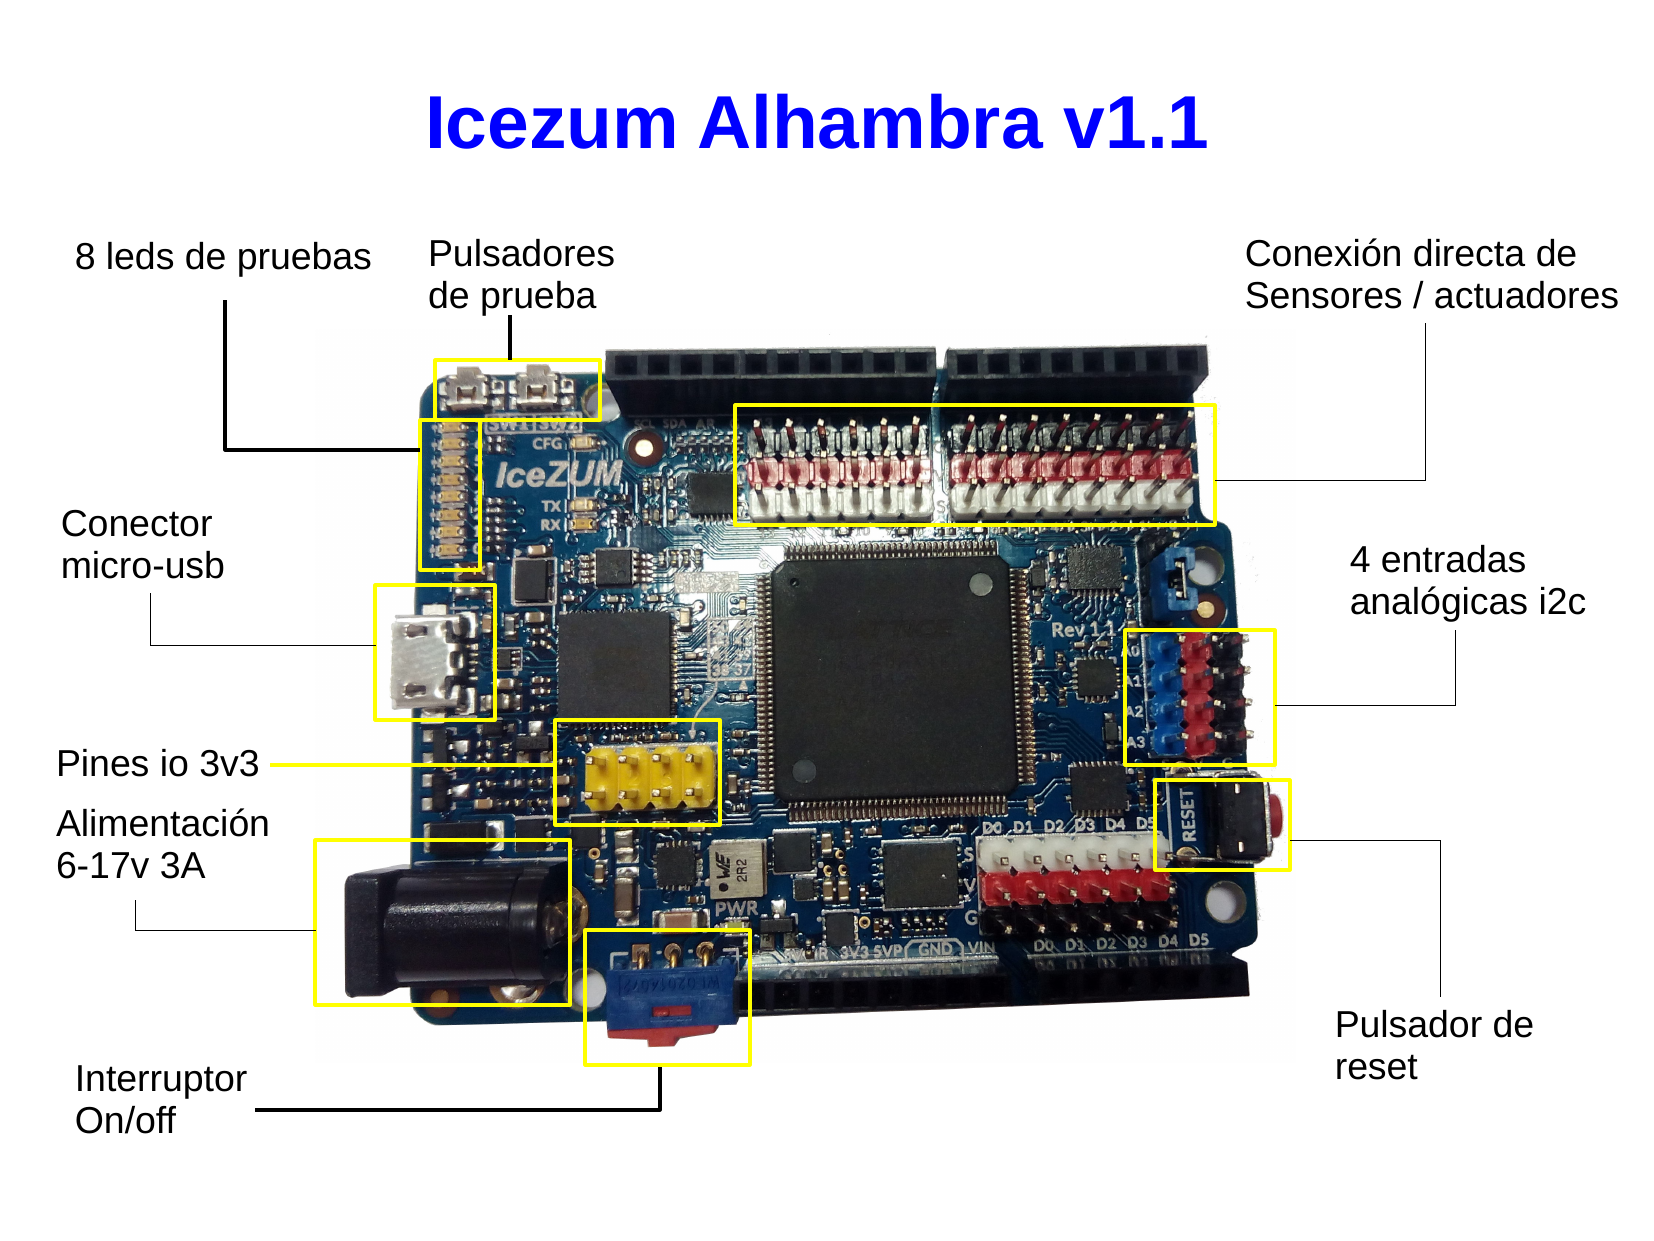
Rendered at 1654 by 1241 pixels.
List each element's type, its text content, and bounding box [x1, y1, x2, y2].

text_box Icezum Alhambra v1.1 [90, 73, 1546, 211]
picture [737, 407, 1213, 523]
picture [587, 932, 748, 1063]
picture [315, 329, 1296, 1063]
picture [377, 587, 493, 718]
text_box Conexión directa de Sensores / actuadores [1230, 225, 1635, 324]
picture [317, 842, 568, 1003]
text_box 8 leds de pruebas [60, 228, 387, 286]
text_box Alimentación 6-17v 3A [41, 796, 286, 901]
picture [1127, 632, 1273, 763]
picture [1157, 782, 1288, 868]
text_box Pulsador de reset [1320, 996, 1606, 1096]
text_box Pulsadores de prueba [413, 225, 631, 324]
text_box 4 entradas analógicas i2c [1335, 531, 1621, 631]
picture [315, 329, 508, 448]
text_box Interruptor On/off [60, 1050, 304, 1156]
text_box Pines io 3v3 [41, 735, 286, 796]
picture [557, 722, 718, 823]
picture [422, 422, 478, 568]
text_box Conector micro-usb [46, 495, 241, 594]
picture [437, 362, 598, 418]
